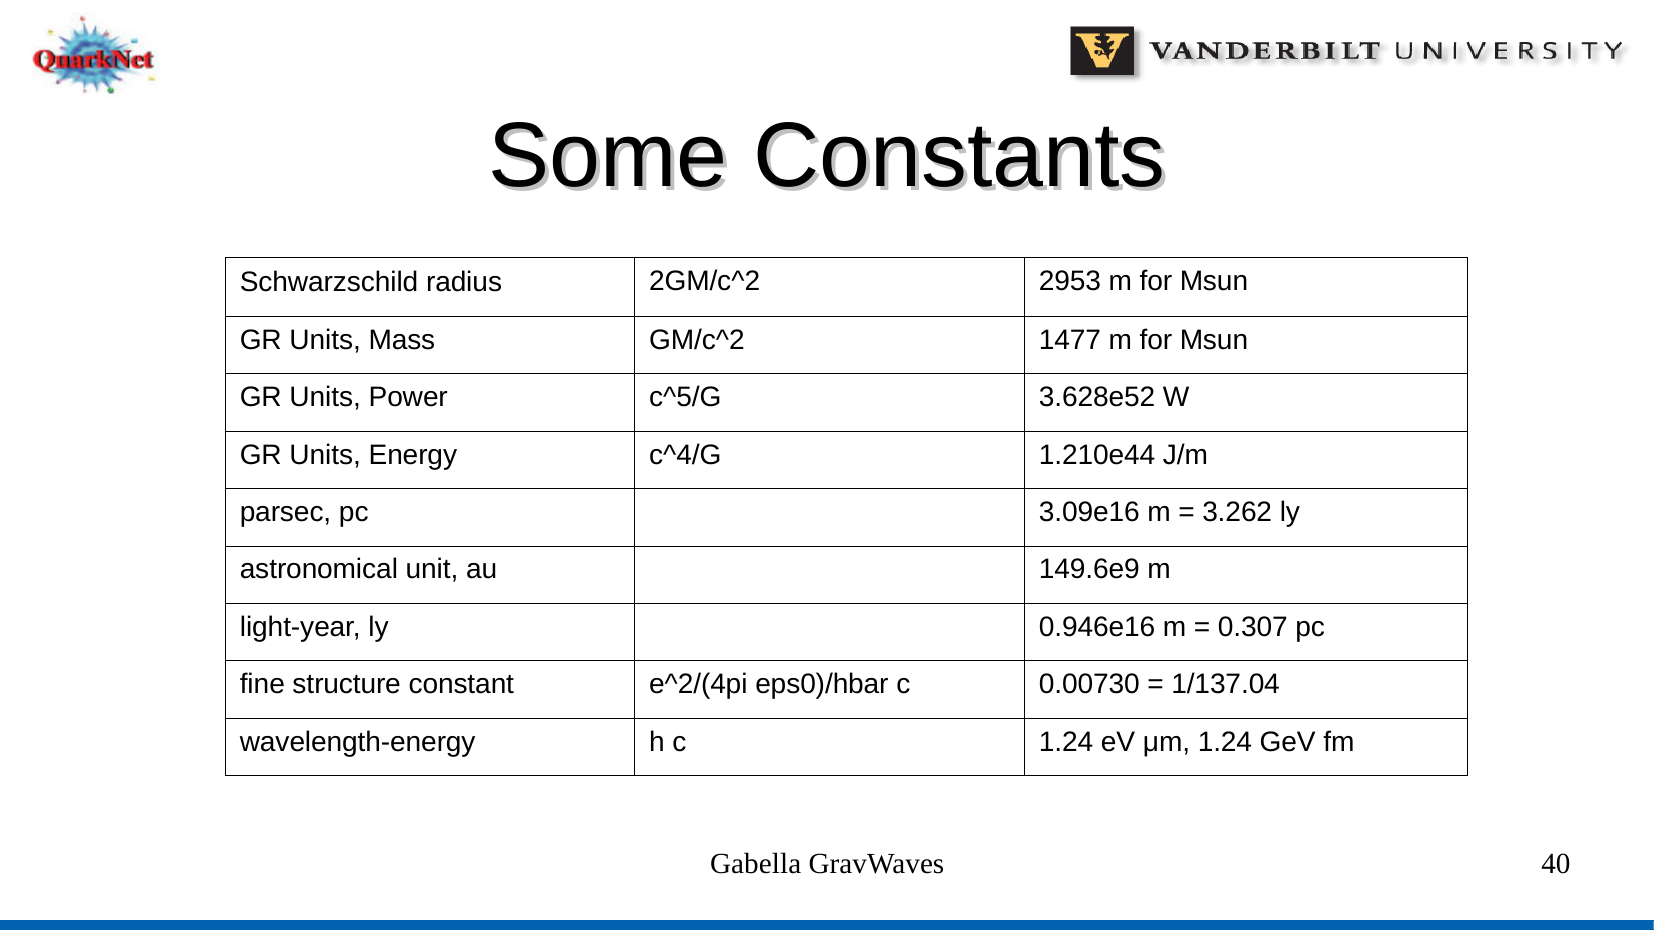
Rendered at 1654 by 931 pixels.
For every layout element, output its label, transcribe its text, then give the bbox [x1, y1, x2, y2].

table_cell 1.210e44 J/m [1025, 432, 1467, 488]
table_cell GM/c^2 [635, 317, 1024, 373]
table_header 2GM/c^2 [635, 258, 1024, 316]
table_cell GR Units, Mass [226, 317, 634, 373]
table_cell e^2/(4pi eps0)/hbar c [635, 661, 1024, 718]
table_cell [635, 547, 1024, 603]
picture [19, 12, 166, 102]
table_header 2953 m for Msun [1025, 258, 1467, 316]
title Some Constants [121, 82, 1534, 227]
table_cell 149.6e9 m [1025, 547, 1467, 603]
table_cell astronomical unit, au [226, 547, 634, 603]
table_cell [635, 604, 1024, 660]
table_cell 1477 m for Msun [1025, 317, 1467, 373]
table_cell 3.09e16 m = 3.262 ly [1025, 489, 1467, 546]
table_cell 0.946e16 m = 0.307 pc [1025, 604, 1467, 660]
picture [1067, 23, 1638, 86]
table_cell GR Units, Energy [226, 432, 634, 488]
table_cell [635, 489, 1024, 546]
table_cell c^4/G [635, 432, 1024, 488]
table_cell 1.24 eV μm, 1.24 GeV fm [1025, 719, 1467, 775]
table_cell h c [635, 719, 1024, 775]
table_cell GR Units, Power [226, 374, 634, 431]
table_cell light-year, ly [226, 604, 634, 660]
table_cell parsec, pc [226, 489, 634, 546]
table_cell c^5/G [635, 374, 1024, 431]
table_cell wavelength-energy [226, 719, 634, 775]
table_cell 0.00730 = 1/137.04 [1025, 661, 1467, 718]
table_header Schwarzschild radius [226, 258, 634, 316]
table_cell fine structure constant [226, 661, 634, 718]
table_cell 3.628e52 W [1025, 374, 1467, 431]
